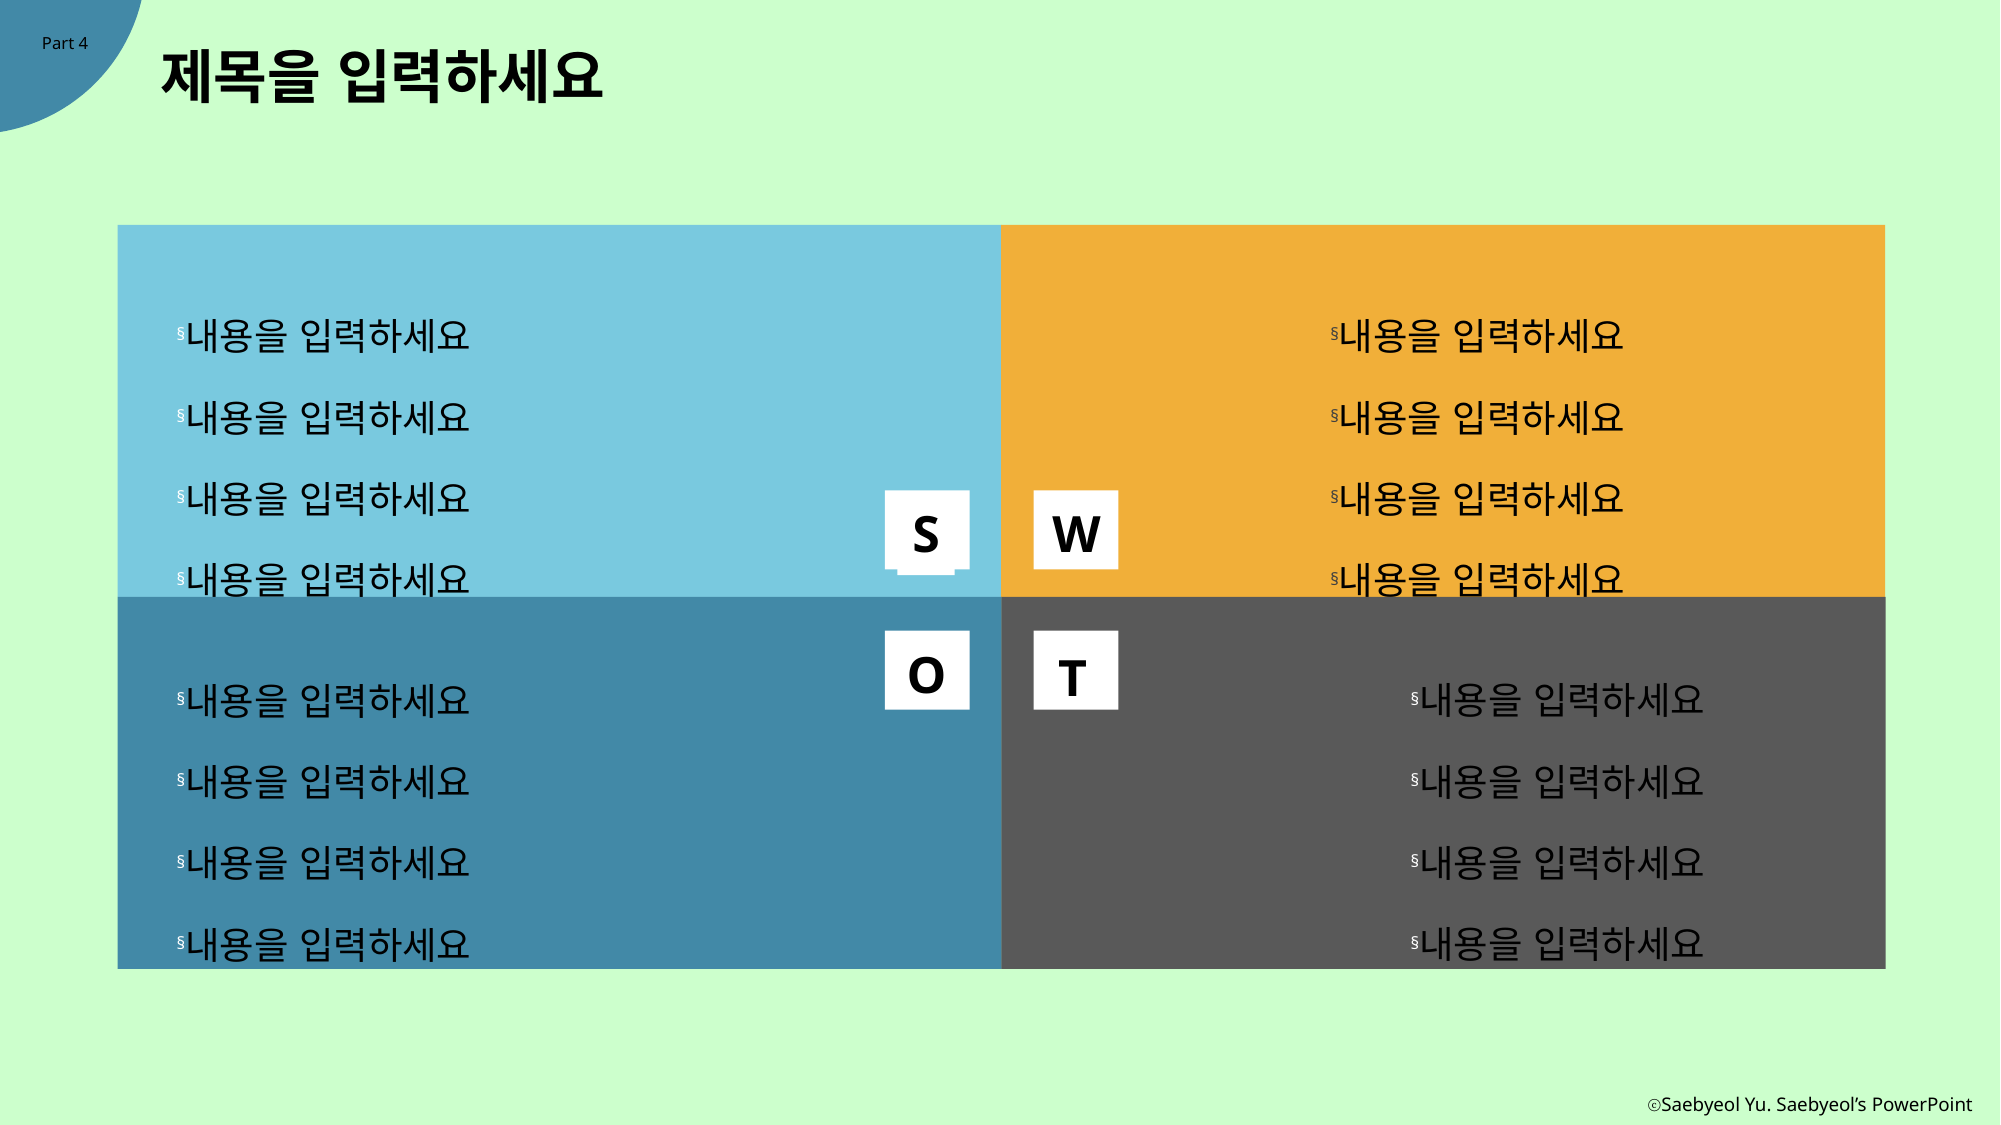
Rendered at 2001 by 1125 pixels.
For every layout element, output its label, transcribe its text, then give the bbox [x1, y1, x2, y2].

text_box 내용을 입력하세요 내용을 입력하세요 내용을 입력하세요 내용을 입력하세요 [1395, 636, 1835, 978]
text_box [0, 0, 142, 132]
text_box O [891, 632, 962, 716]
text_box 제목을 입력하세요 [145, 24, 620, 124]
text_box [117, 224, 1886, 969]
text_box T [1043, 635, 1102, 719]
text_box 내용을 입력하세요 내용을 입력하세요 내용을 입력하세요 내용을 입력하세요 [1315, 272, 1834, 614]
text_box S [897, 491, 955, 576]
text_box 내용을 입력하세요 내용을 입력하세요 내용을 입력하세요 내용을 입력하세요 [161, 637, 704, 978]
text_box Part 4 [27, 24, 104, 63]
text_box 내용을 입력하세요 내용을 입력하세요 내용을 입력하세요 내용을 입력하세요 [161, 272, 704, 614]
text_box W [1037, 492, 1116, 576]
